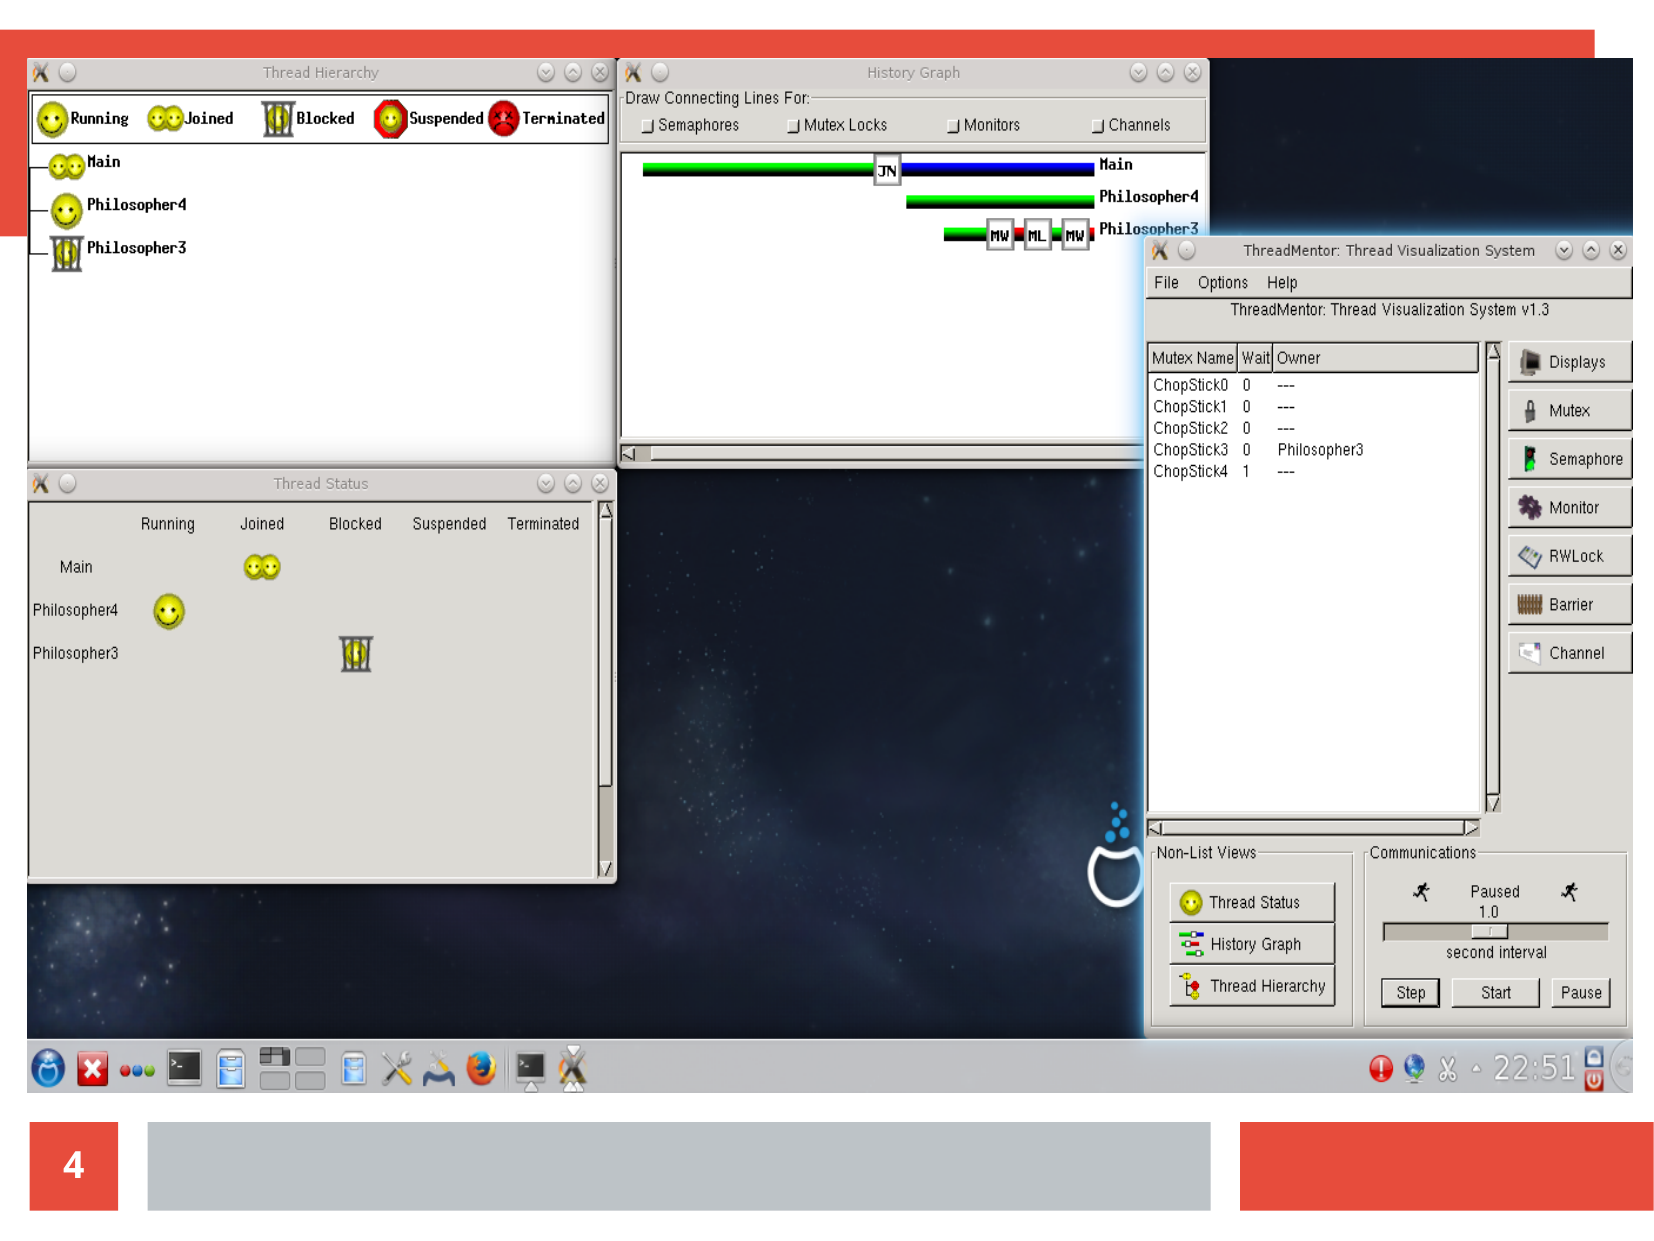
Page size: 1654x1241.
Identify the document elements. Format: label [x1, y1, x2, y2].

picture [27, 59, 1633, 1093]
text_box [29, 1122, 119, 1211]
